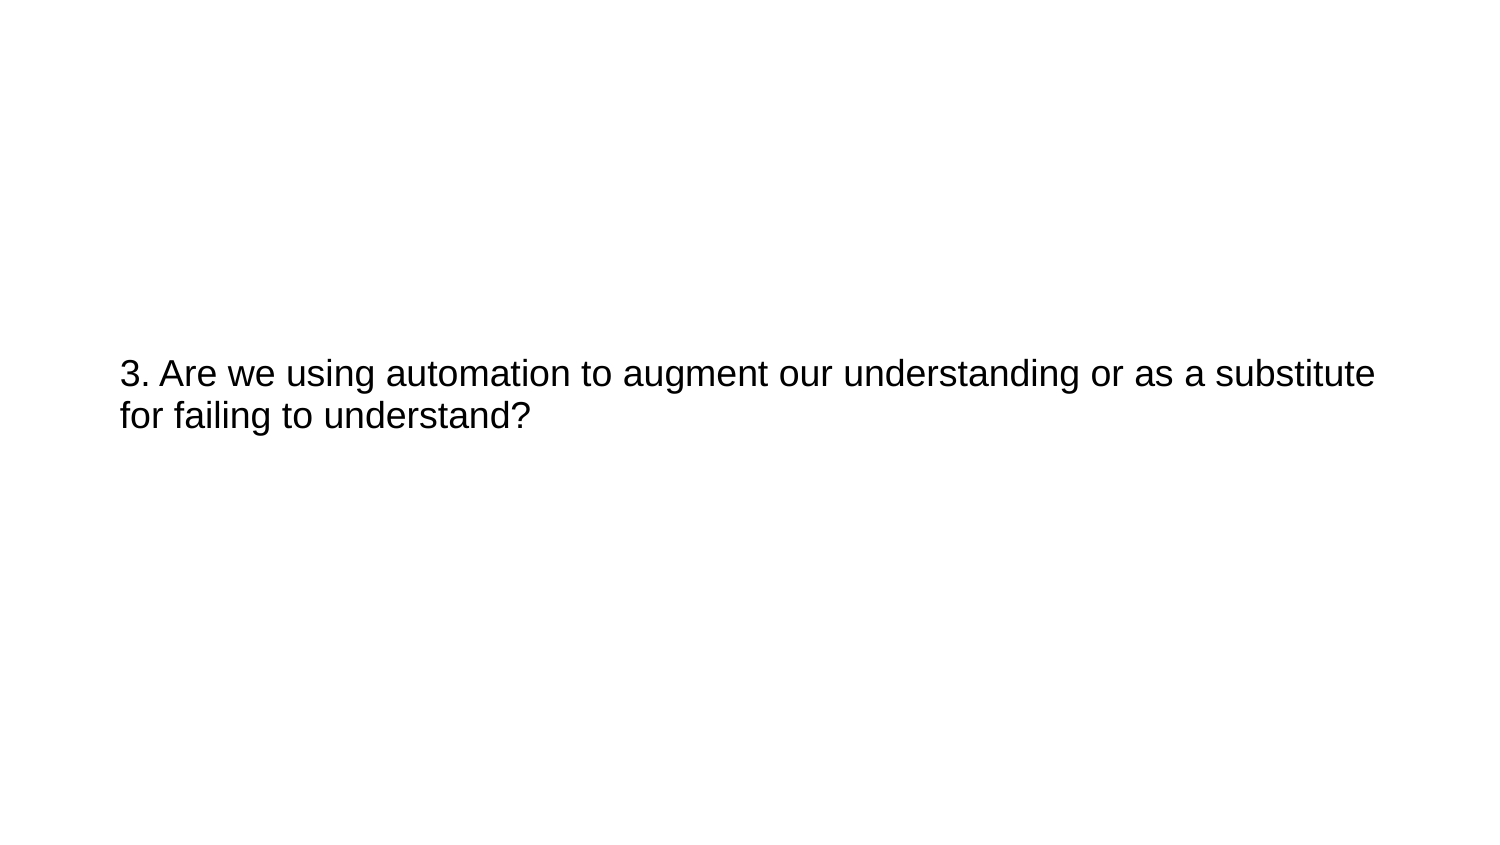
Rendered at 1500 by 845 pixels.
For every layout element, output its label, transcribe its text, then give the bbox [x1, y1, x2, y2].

text_box 3. Are we using automation to augment our understanding or as a substitute for failing to understand? [105, 345, 1441, 444]
